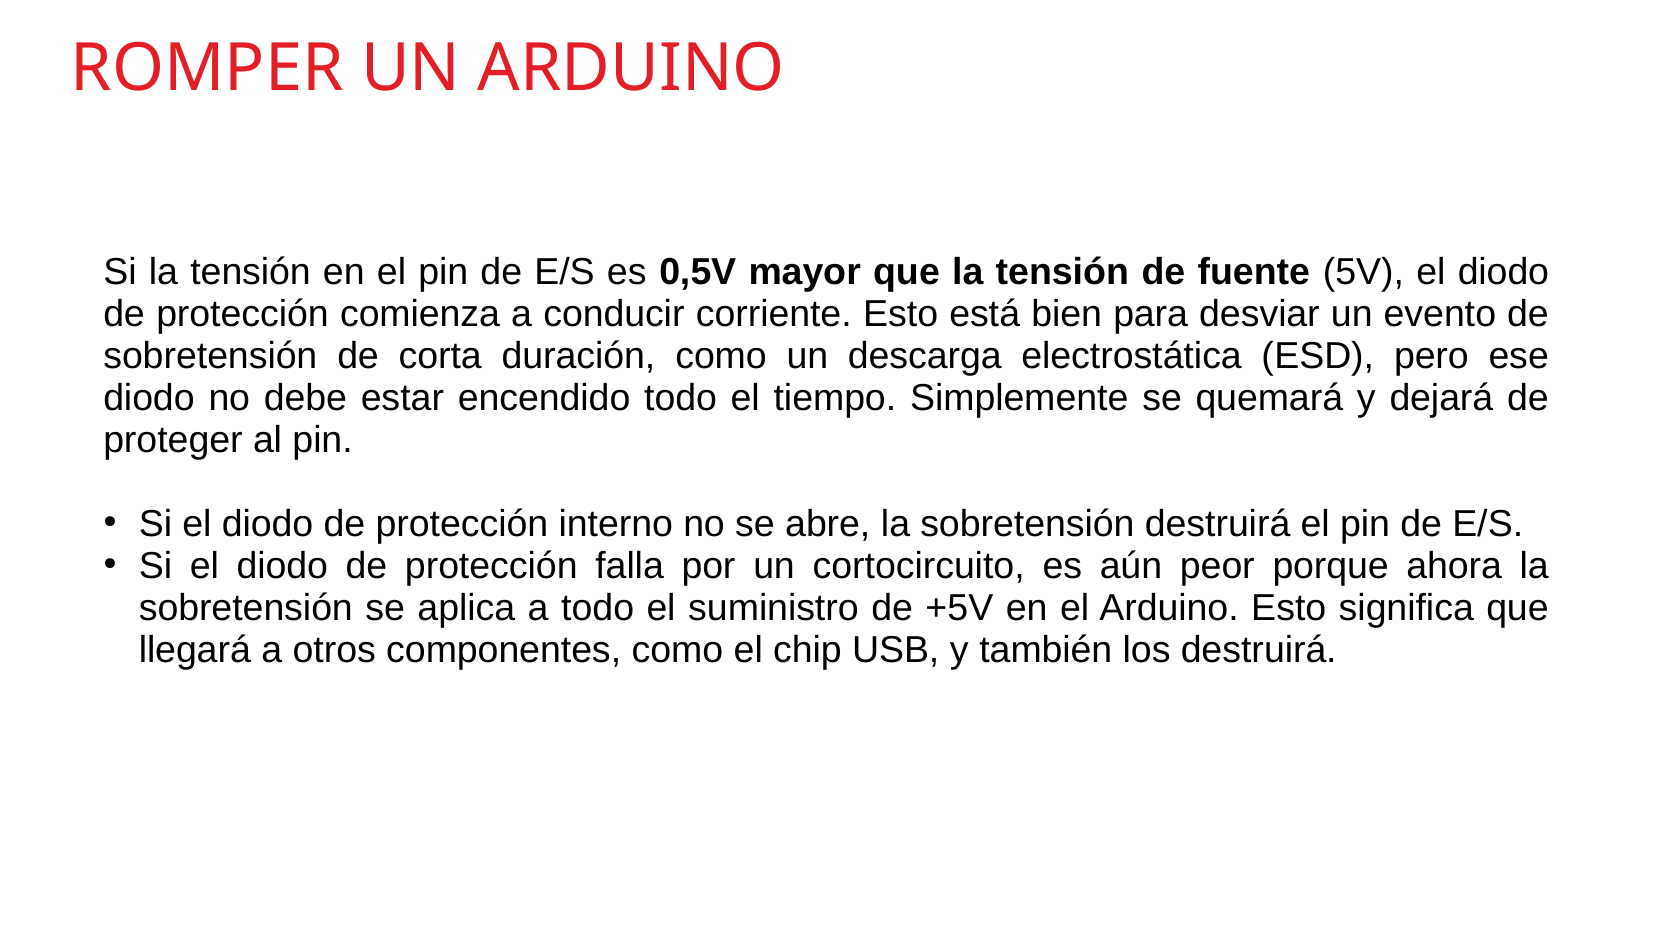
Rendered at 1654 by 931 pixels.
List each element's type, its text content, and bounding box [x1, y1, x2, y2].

text_box Si la tensión en el pin de E/S es 0,5V mayor que la tensión de fuente (5V), el diodo de protección comienza a conducir corriente. Esto está bien para desviar un evento de sobretensión de corta duración, como un descarga electrostática (ESD), pero ese diodo no debe estar encendido todo el tiempo. Simplemente se quemará y dejará de proteger al pin. Si el diodo de protección interno no se abre, la sobretensión destruirá el pin de E/S. Si el diodo de protección falla por un cortocircuito, es aún peor porque ahora la sobretensión se aplica a todo el suministro de +5V en el Arduino. Esto significa que llegará a otros componentes, como el chip USB, y también los destruirá. [88, 242, 1565, 688]
title ROMPER UN ARDUINO [70, 11, 1347, 118]
